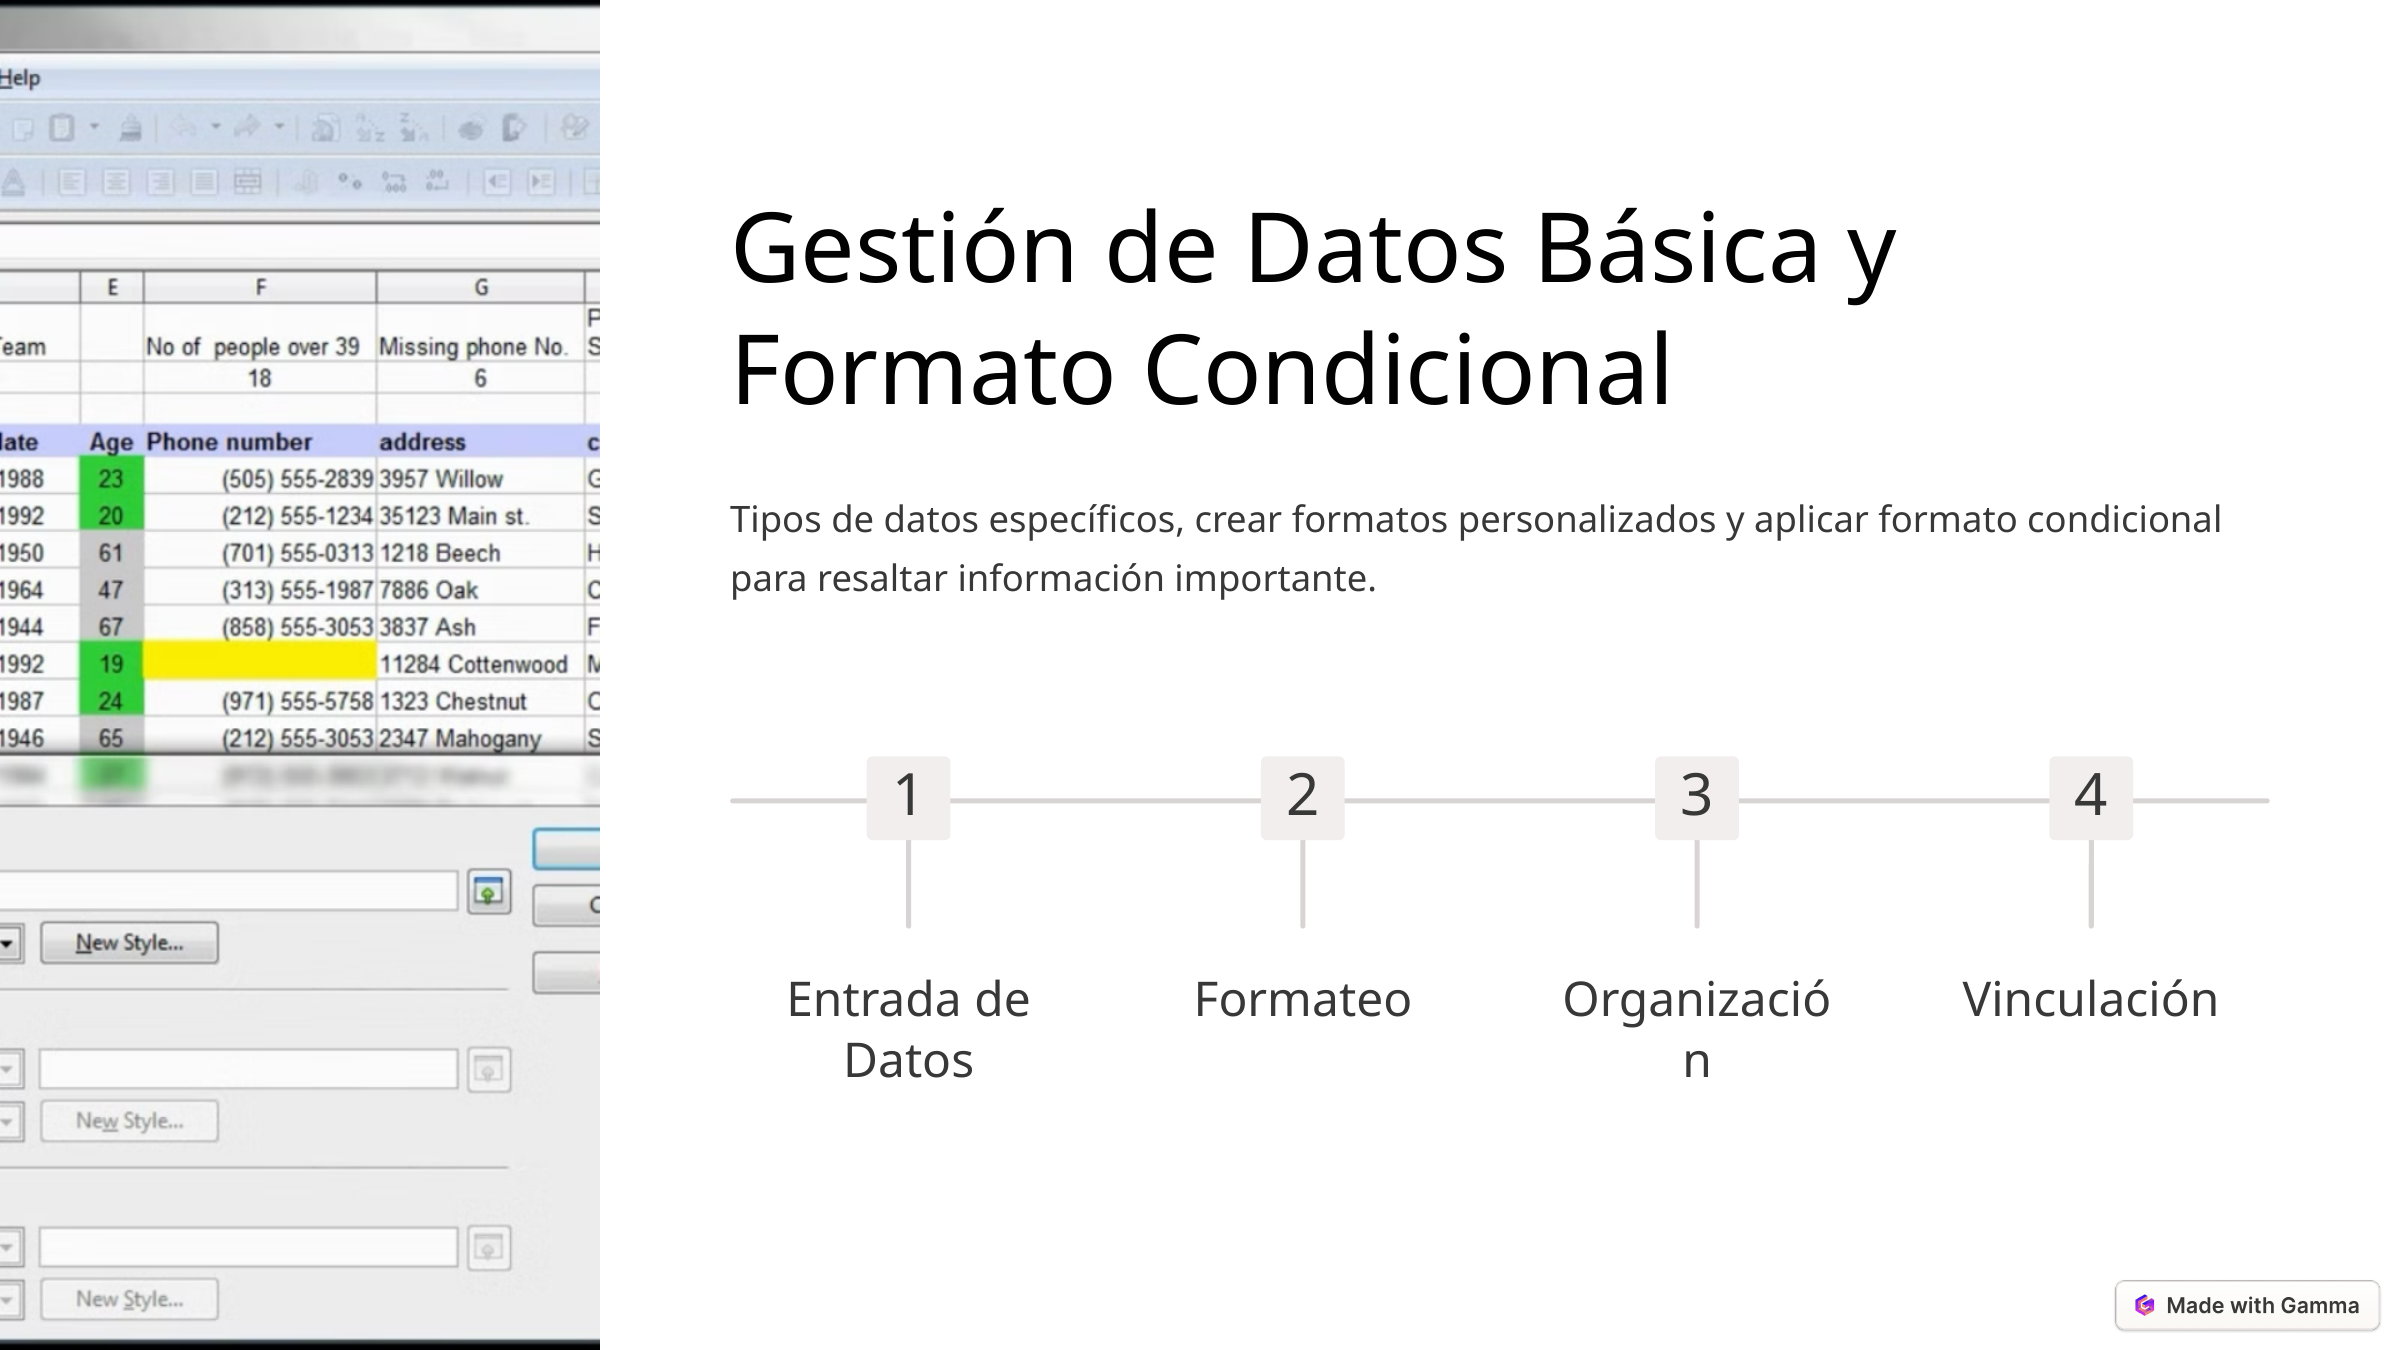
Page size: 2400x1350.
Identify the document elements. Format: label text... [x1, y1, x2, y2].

text_box Vinculación [1950, 965, 2233, 1027]
text_box Entrada de Datos [767, 965, 1050, 1088]
text_box 1 [893, 769, 925, 828]
text_box [730, 756, 2270, 929]
text_box 4 [2075, 769, 2107, 828]
text_box Formateo [1161, 965, 1445, 1027]
text_box Tipos de datos específicos, crear formatos personalizados y aplicar formato condicional para resaltar información importante. [730, 480, 2270, 600]
text_box 3 [1681, 769, 1713, 828]
text_box Organización [1555, 965, 1839, 1088]
text_box 2 [1287, 769, 1319, 828]
text_box Gestión de Datos Básica y Formato Condicional [730, 180, 2270, 425]
picture [2106, 1271, 2389, 1339]
picture [0, 0, 600, 1350]
text_box 4 [2081, 780, 2095, 801]
